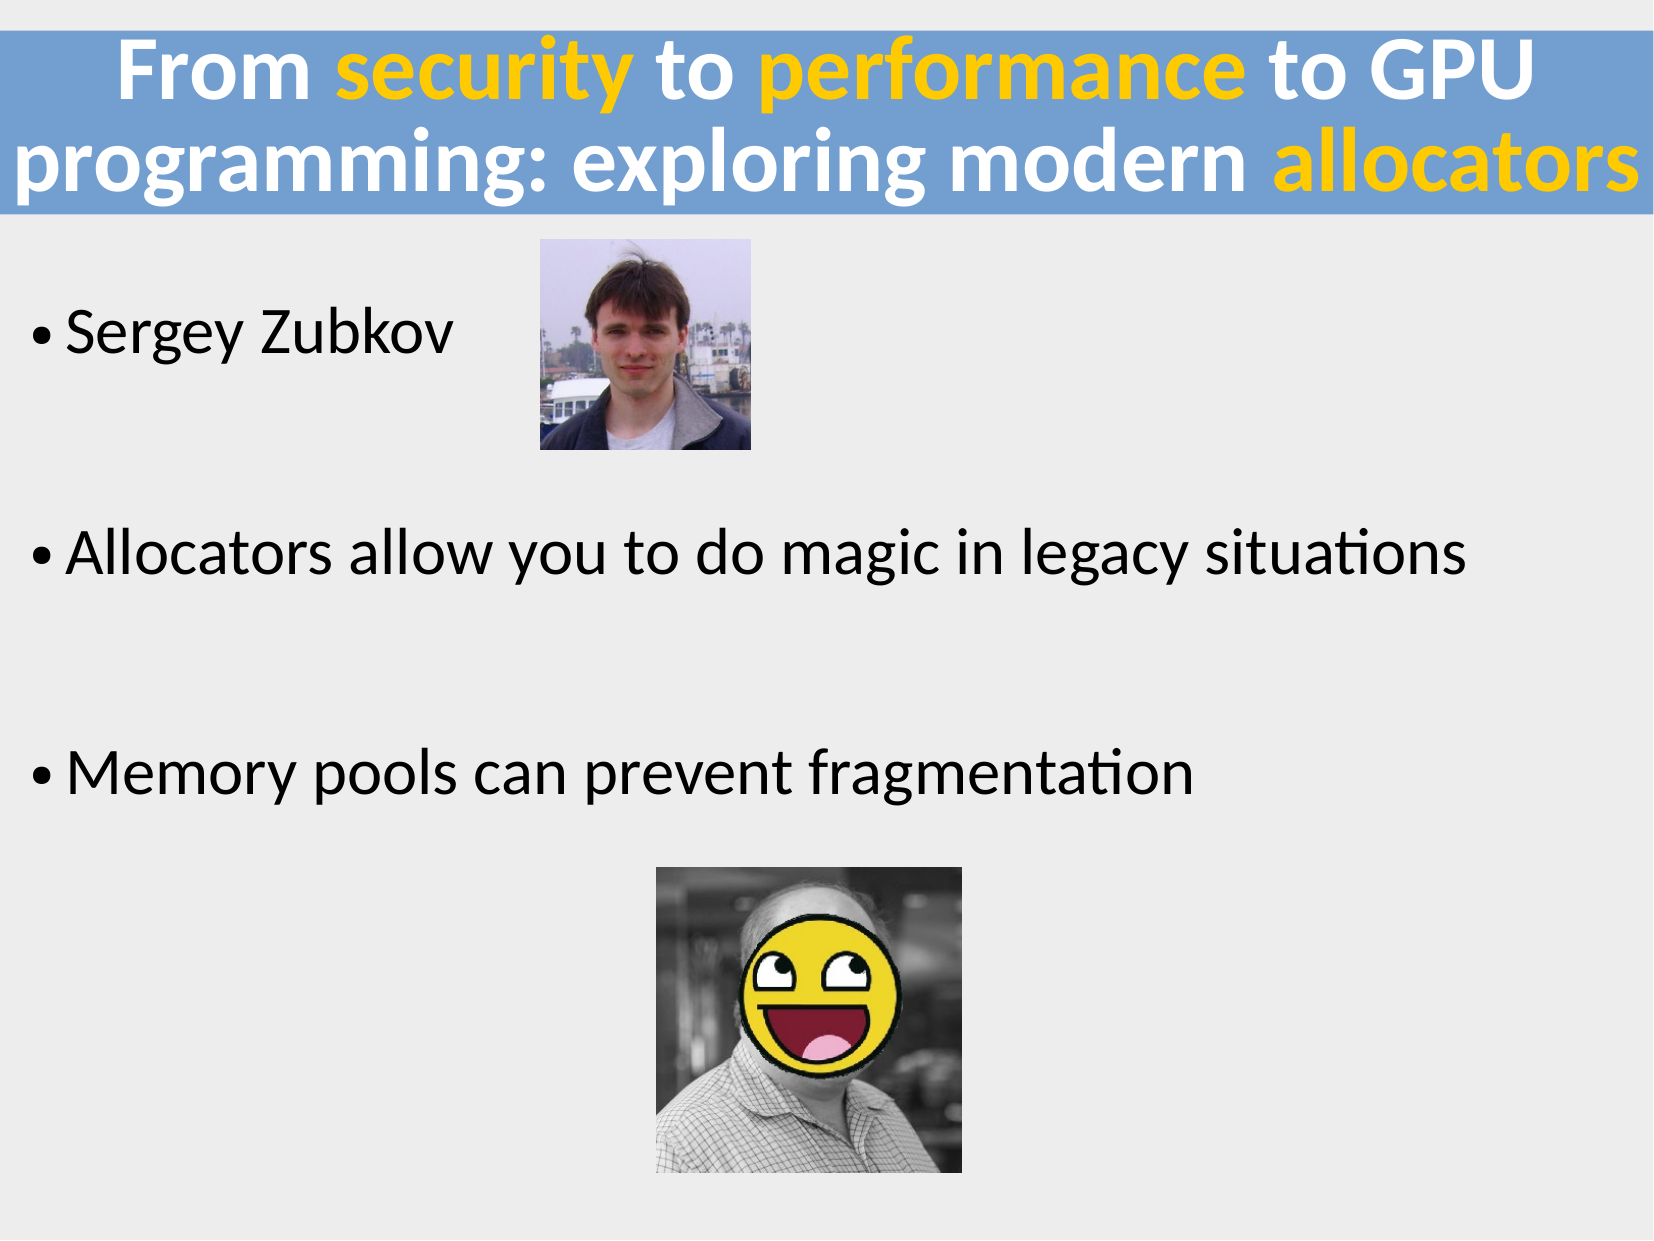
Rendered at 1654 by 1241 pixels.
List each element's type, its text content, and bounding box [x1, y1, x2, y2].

picture [540, 239, 751, 296]
text_box Sergey Zubkov Allocators allow you to do magic in legacy situations Memory pools can prevent fragmentation [15, 296, 1636, 819]
picture [656, 867, 962, 1173]
title From security to performance to GPU programming: exploring modern allocators [0, 30, 1654, 215]
